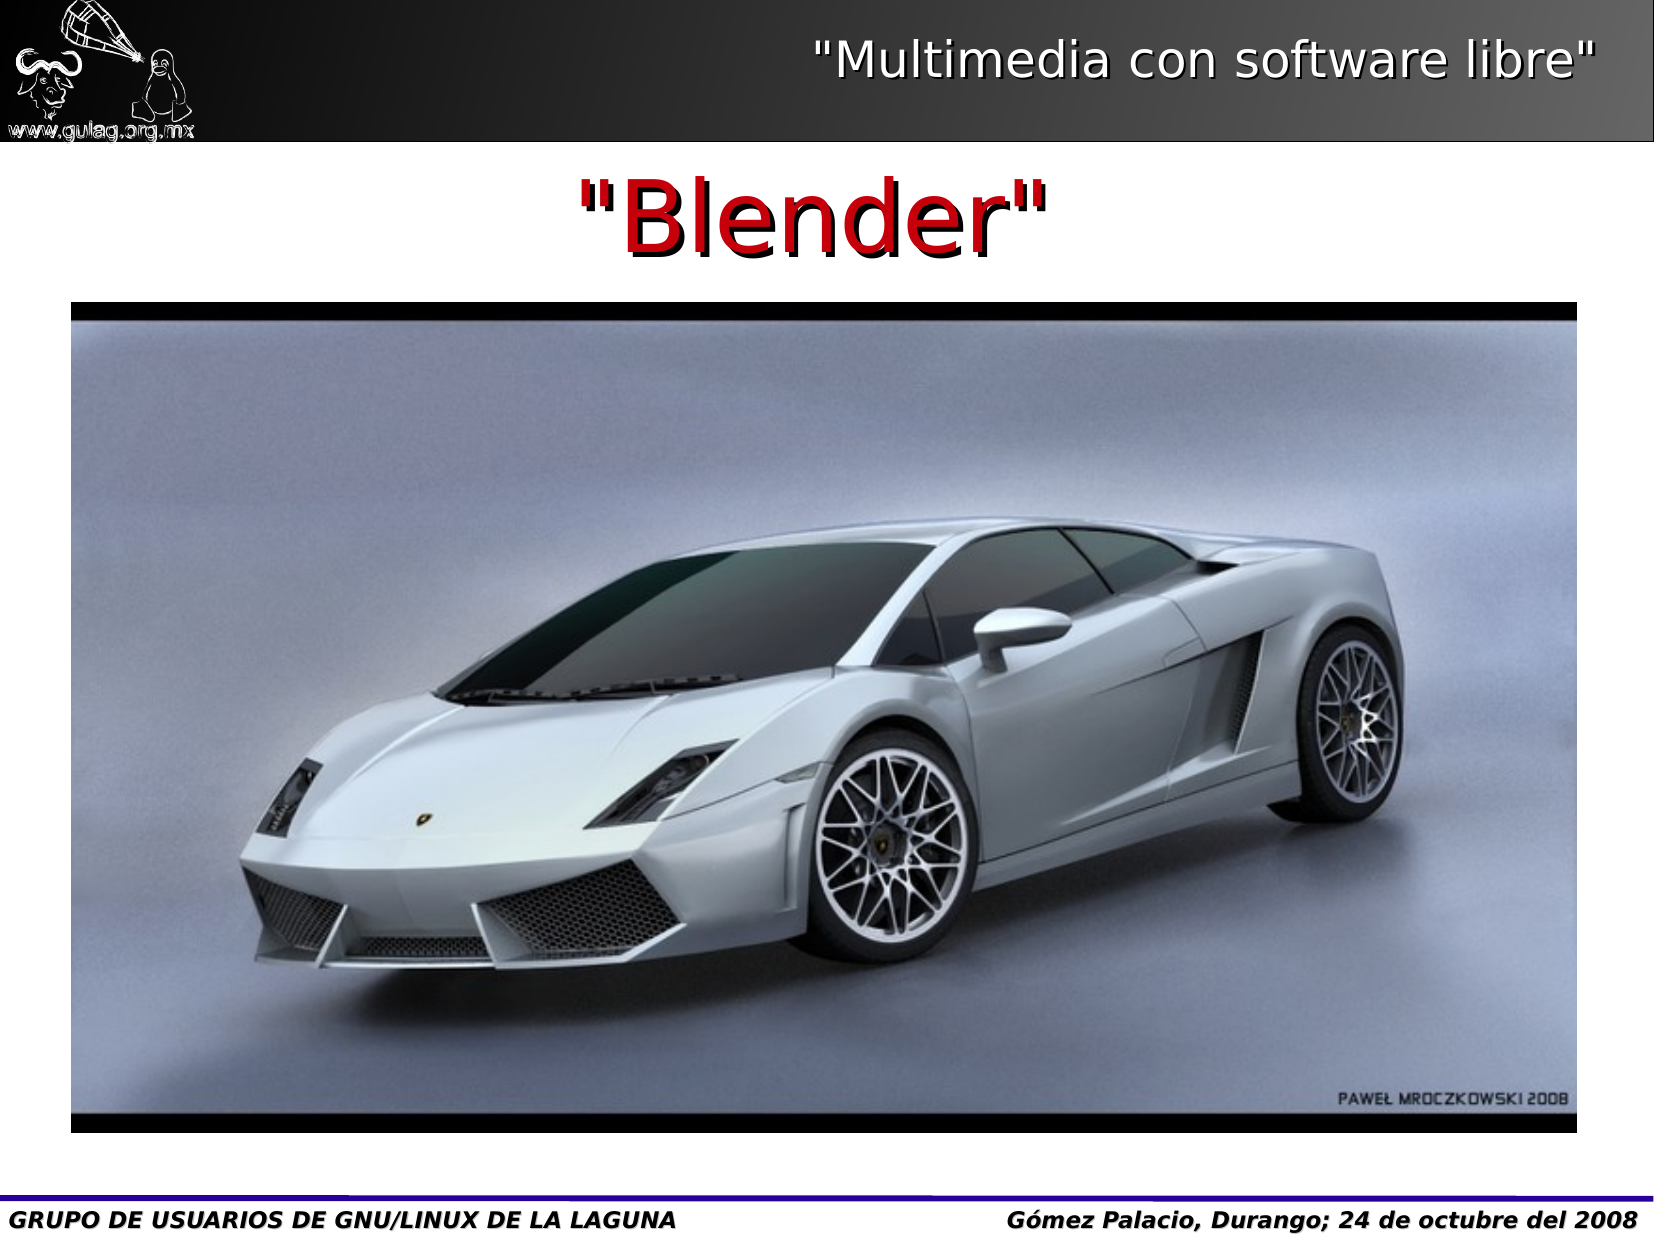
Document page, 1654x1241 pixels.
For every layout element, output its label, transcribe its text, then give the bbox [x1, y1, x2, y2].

text_box [0, 0, 5, 142]
picture [5, 0, 197, 144]
text_box "Blender" [501, 152, 1123, 284]
picture [71, 302, 1577, 1133]
text_box "Multimedia con software libre" [715, 23, 1614, 112]
text_box Gómez Palacio, Durango; 24 de octubre del 2008 [992, 1200, 1654, 1241]
text_box [197, 0, 1654, 142]
text_box GRUPO DE USUARIOS DE GNU/LINUX DE LA LAGUNA [0, 1200, 693, 1241]
